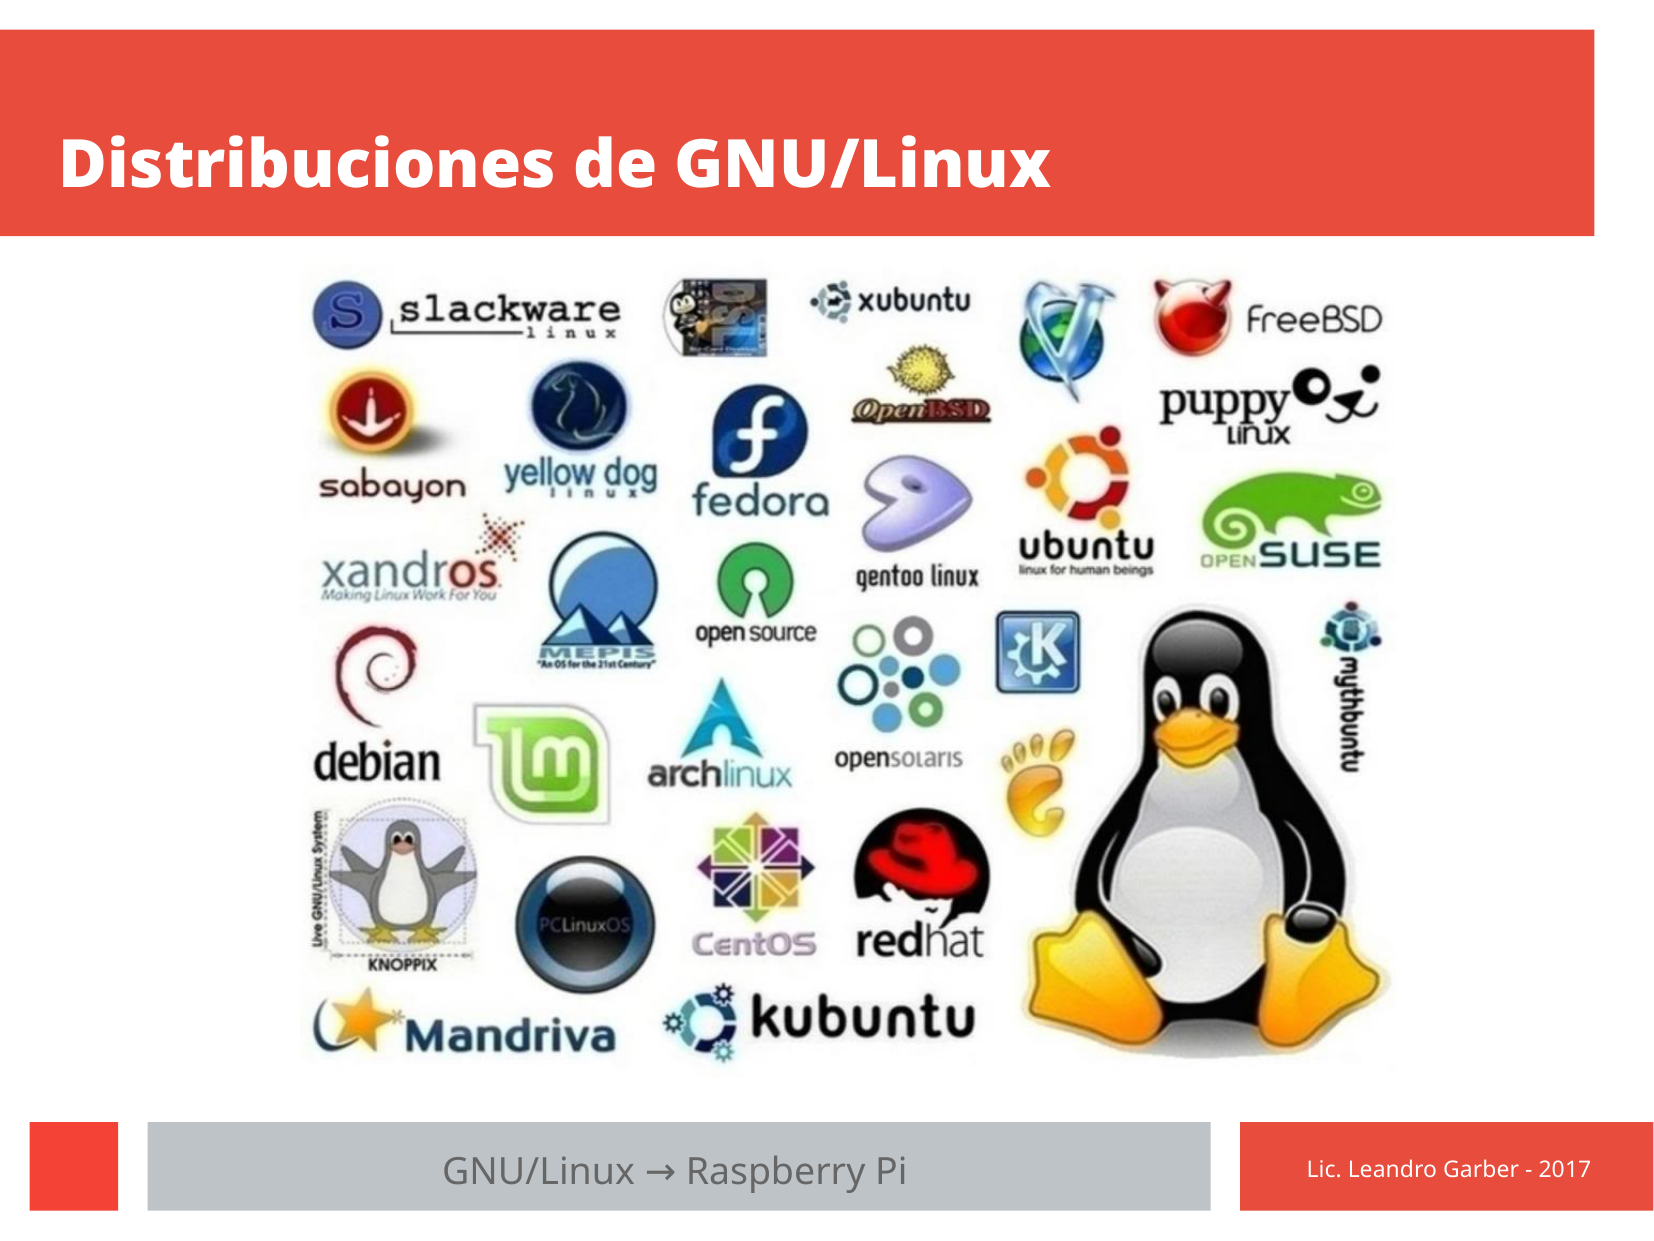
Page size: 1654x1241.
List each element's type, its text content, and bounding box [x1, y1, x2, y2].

text_box GNU/Linux → Raspberry Pi [150, 1125, 1201, 1215]
picture [300, 254, 1396, 1077]
title Distribuciones de GNU/Linux [59, 59, 1595, 207]
text_box Lic. Leandro Garber - 2017 [1245, 1145, 1654, 1194]
